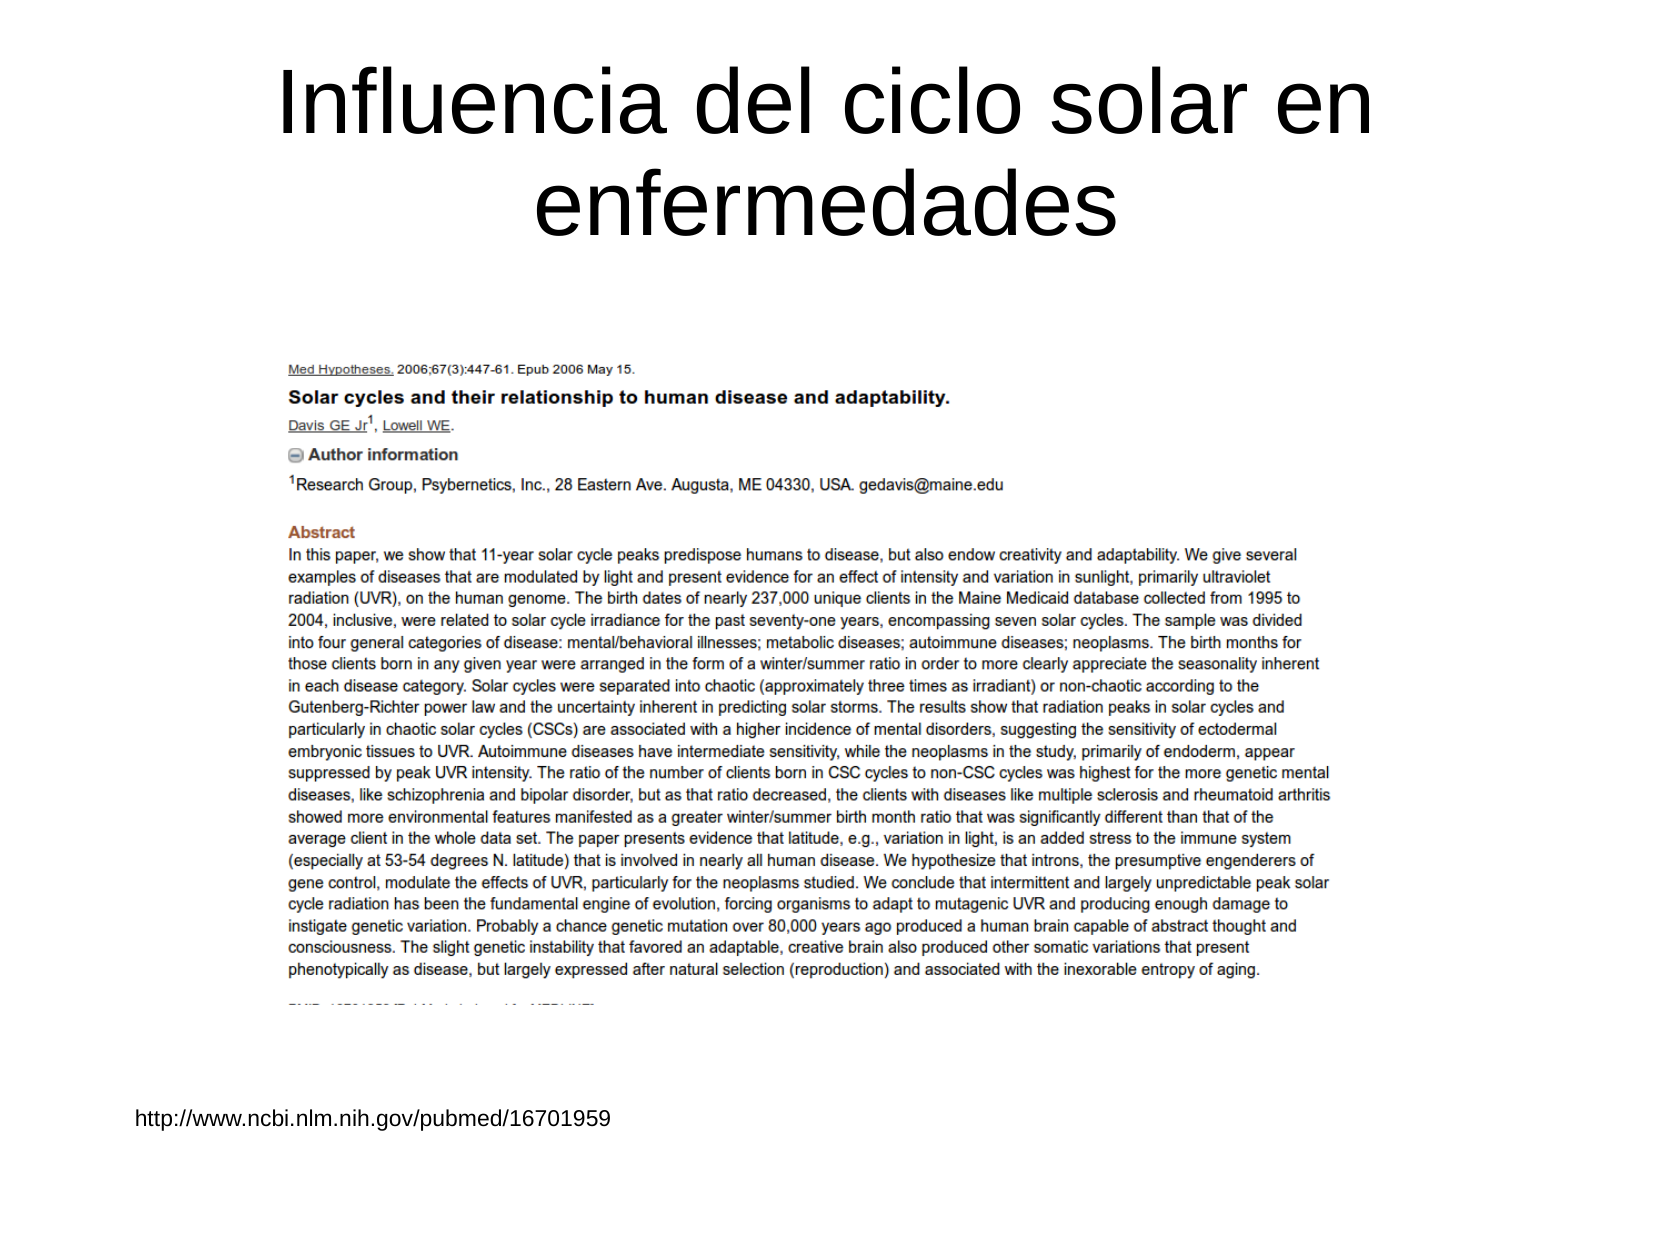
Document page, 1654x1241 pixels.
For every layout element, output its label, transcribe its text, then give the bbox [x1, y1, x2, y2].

title Influencia del ciclo solar en enfermedades [82, 49, 1571, 257]
text_box http://www.ncbi.nlm.nih.gov/pubmed/16701959 [120, 1098, 926, 1156]
picture [285, 347, 1337, 1006]
